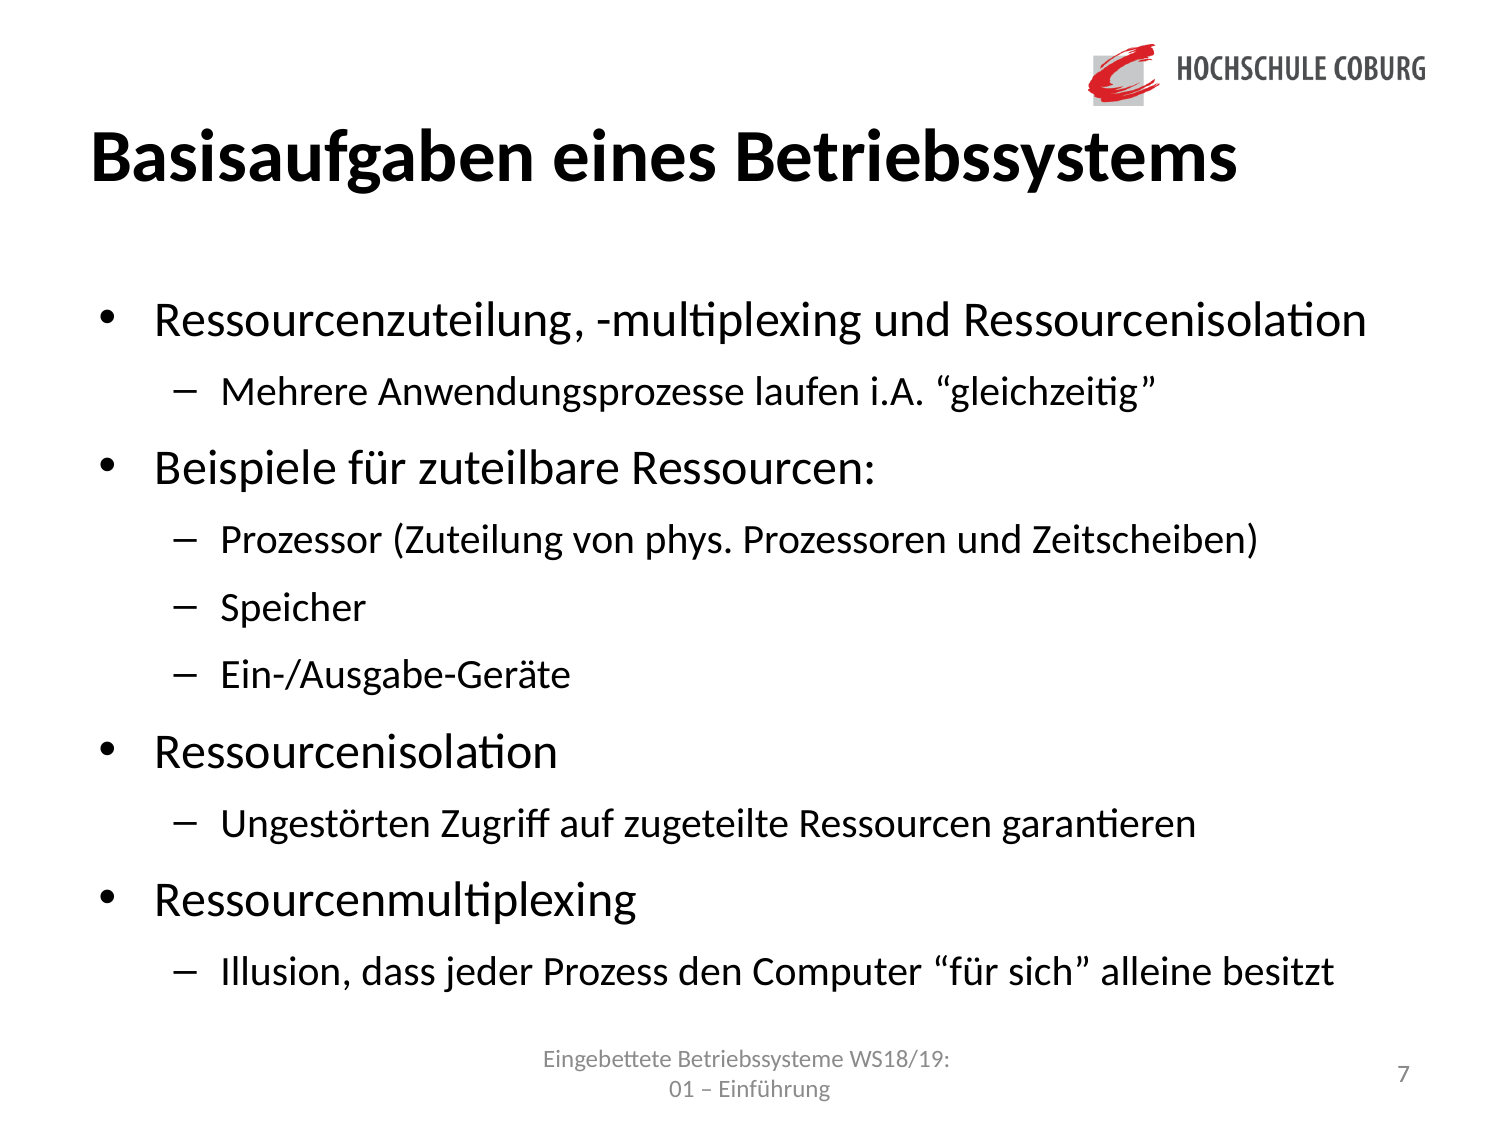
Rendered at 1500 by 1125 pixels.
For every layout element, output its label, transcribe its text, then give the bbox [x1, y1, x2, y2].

slide_number <number> [1074, 1043, 1425, 1103]
picture [1088, 44, 1425, 106]
text_box Ressourcenzuteilung, -multiplexing und Ressourcenisolation Mehrere Anwendungsprozesse laufen i.A. “gleichzeitig” Beispiele für zuteilbare Ressourcen: Prozessor (Zuteilung von phys. Prozessoren und Zeitscheiben) Speicher Ein-/Ausgabe-Geräte Ressourcenisolation Ungestörten Zugriff auf zugeteilte Ressourcen garantieren Ressourcenmultiplexing Illusion, dass jeder Prozess den Computer “für sich” alleine besitzt [83, 272, 1425, 1043]
title Basisaufgaben eines Betriebssystems [75, 45, 1425, 259]
